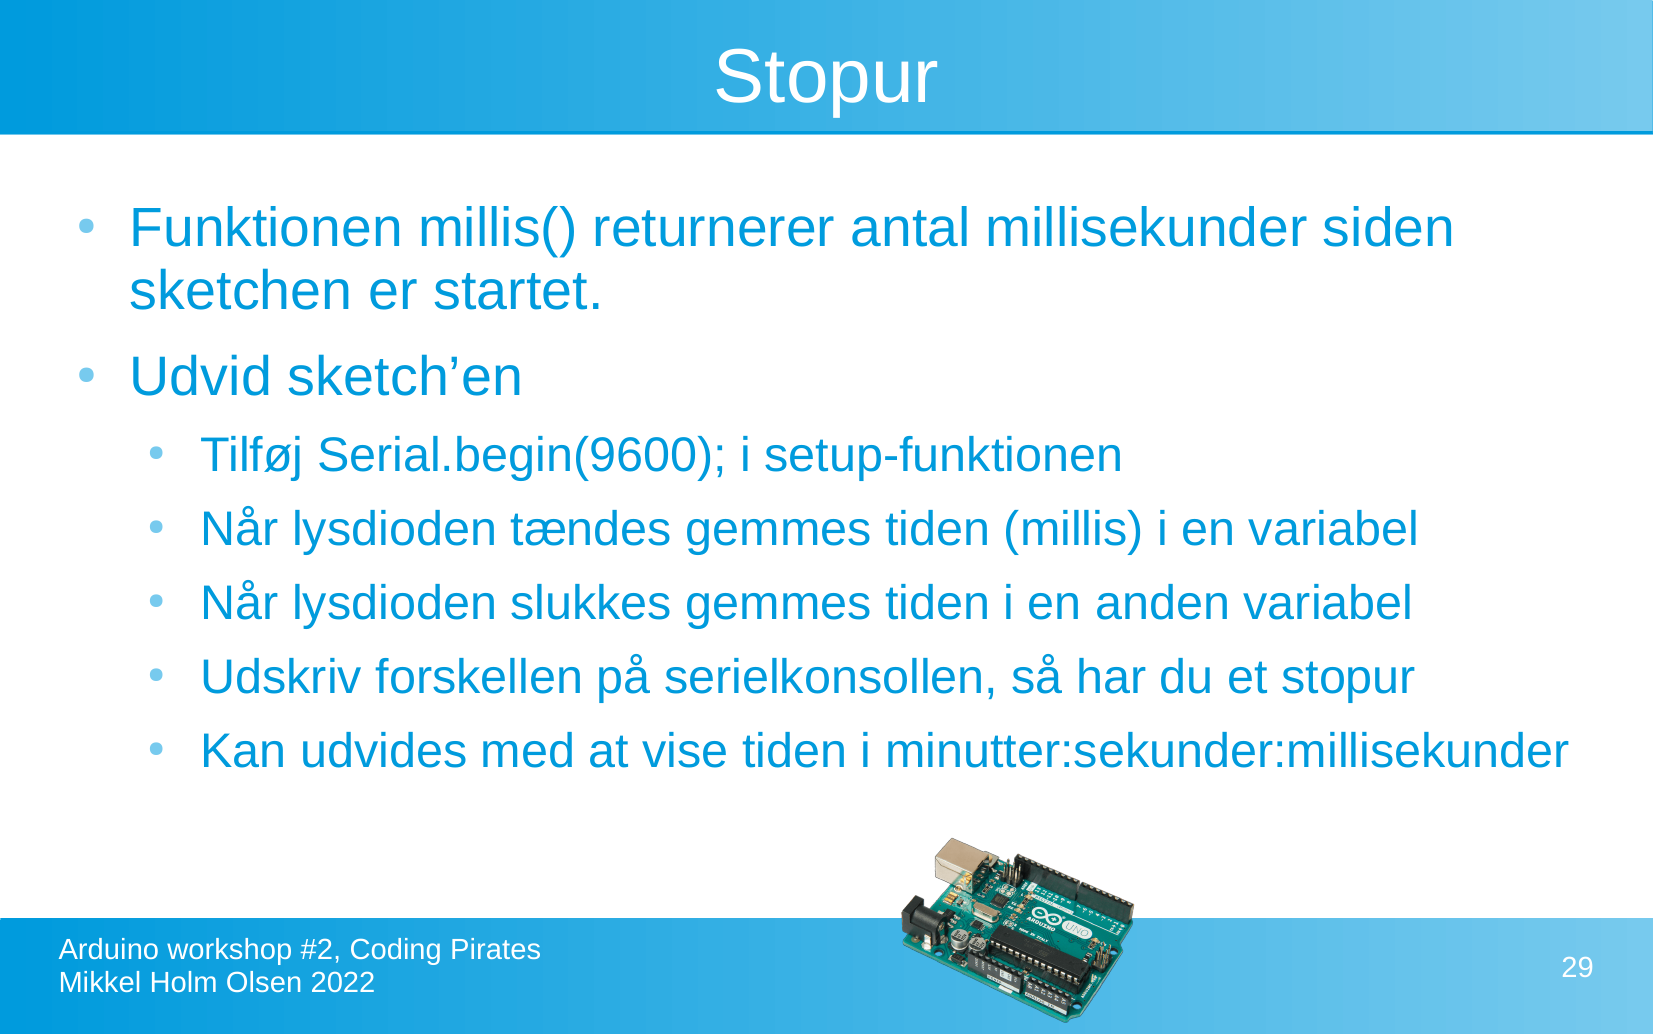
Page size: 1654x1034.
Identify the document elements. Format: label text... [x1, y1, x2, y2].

list Funktionen millis() returnerer antal millisekunder siden sketchen er startet. Udvid sketch’en Tilføj Serial.begin(9600); i setup-funktionen Når lysdioden tændes gemmes tiden (millis) i en variabel Når lysdioden slukkes gemmes tiden i en anden variabel Udskriv forskellen på serielkonsollen, så har du et stopur Kan udvides med at vise tiden i minutter:sekunder:millisekunder [58, 196, 1594, 854]
title Stopur [58, 32, 1594, 120]
picture [900, 854, 1138, 1024]
